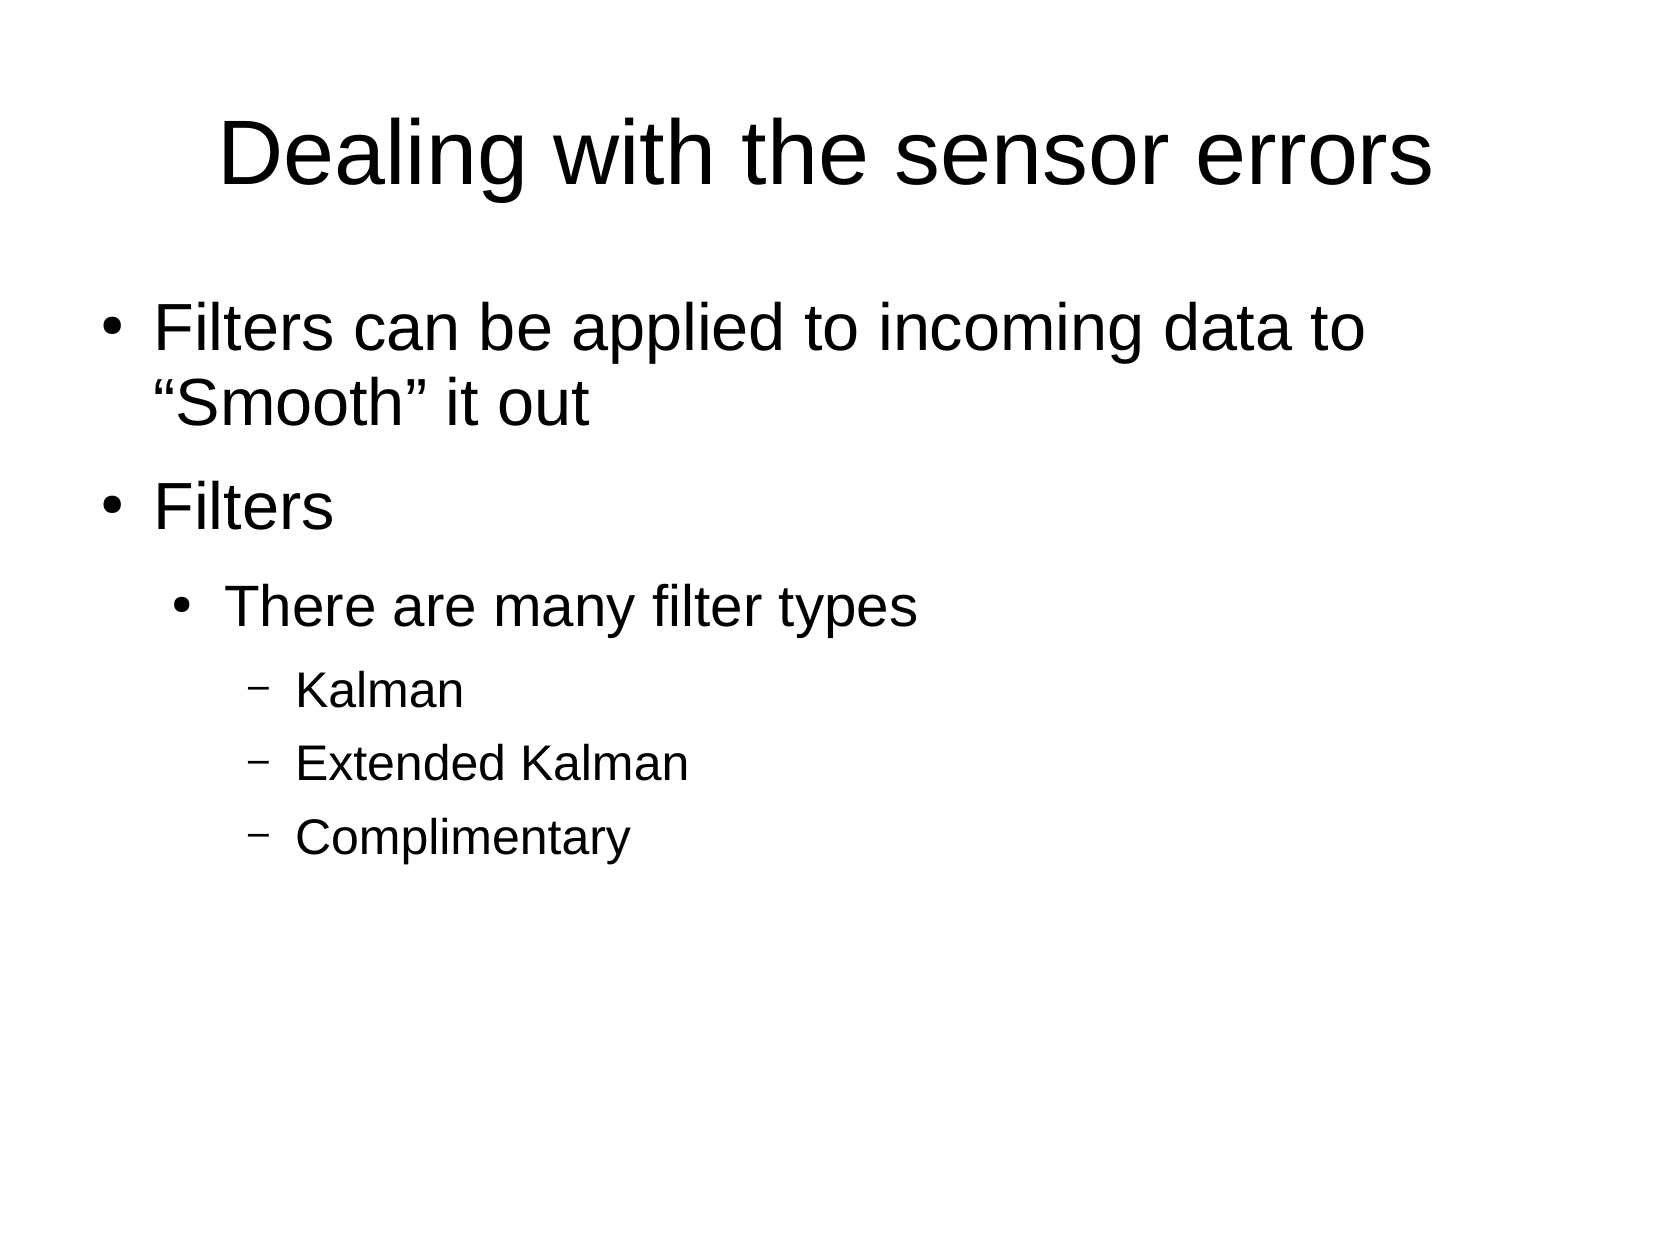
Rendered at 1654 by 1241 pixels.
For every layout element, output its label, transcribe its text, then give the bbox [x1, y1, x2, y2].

title Dealing with the sensor errors [82, 56, 1571, 250]
list Filters can be applied to incoming data to “Smooth” it out Filters There are many filter types Kalman Extended Kalman Complimentary [82, 290, 1571, 1109]
